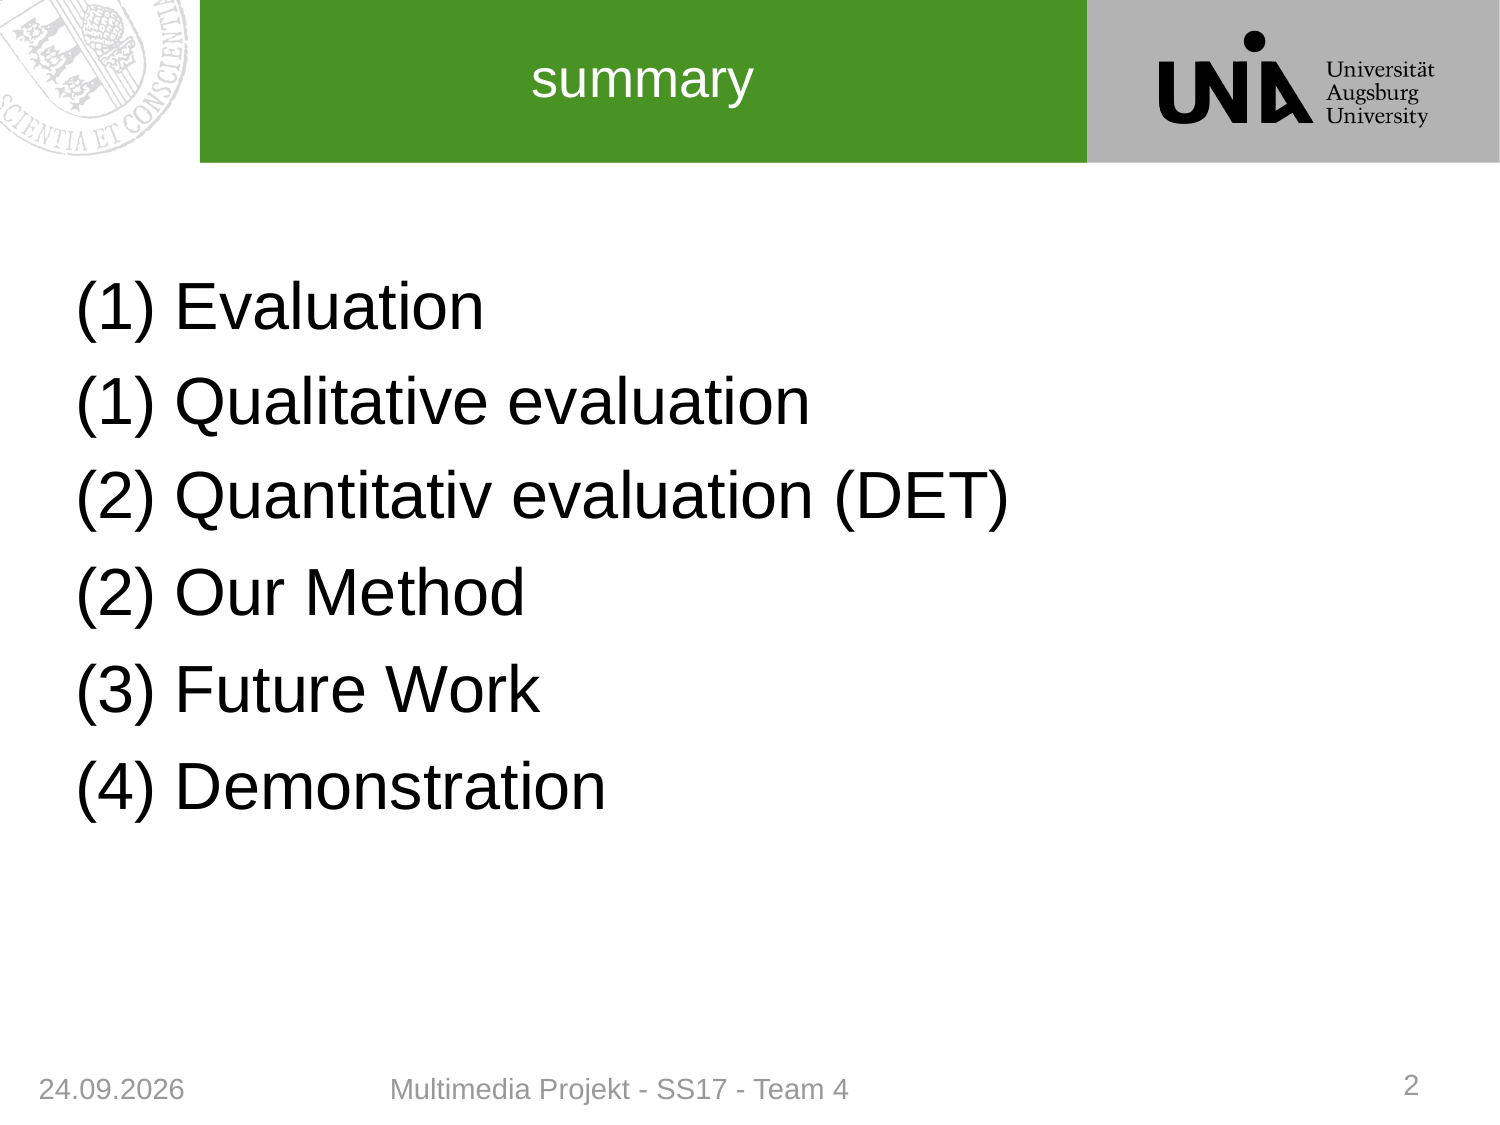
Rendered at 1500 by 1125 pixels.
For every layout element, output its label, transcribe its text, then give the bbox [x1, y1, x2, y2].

text_box 17.07.2017 [11, 1062, 213, 1115]
title summary [199, 35, 1087, 163]
list Evaluation Qualitative evaluation Quantitativ evaluation (DET) Our Method Future Work Demonstration [75, 263, 1359, 945]
text_box Multimedia Projekt - SS17 - Team 4 [271, 1062, 969, 1115]
text_box [1346, 1058, 1477, 1110]
